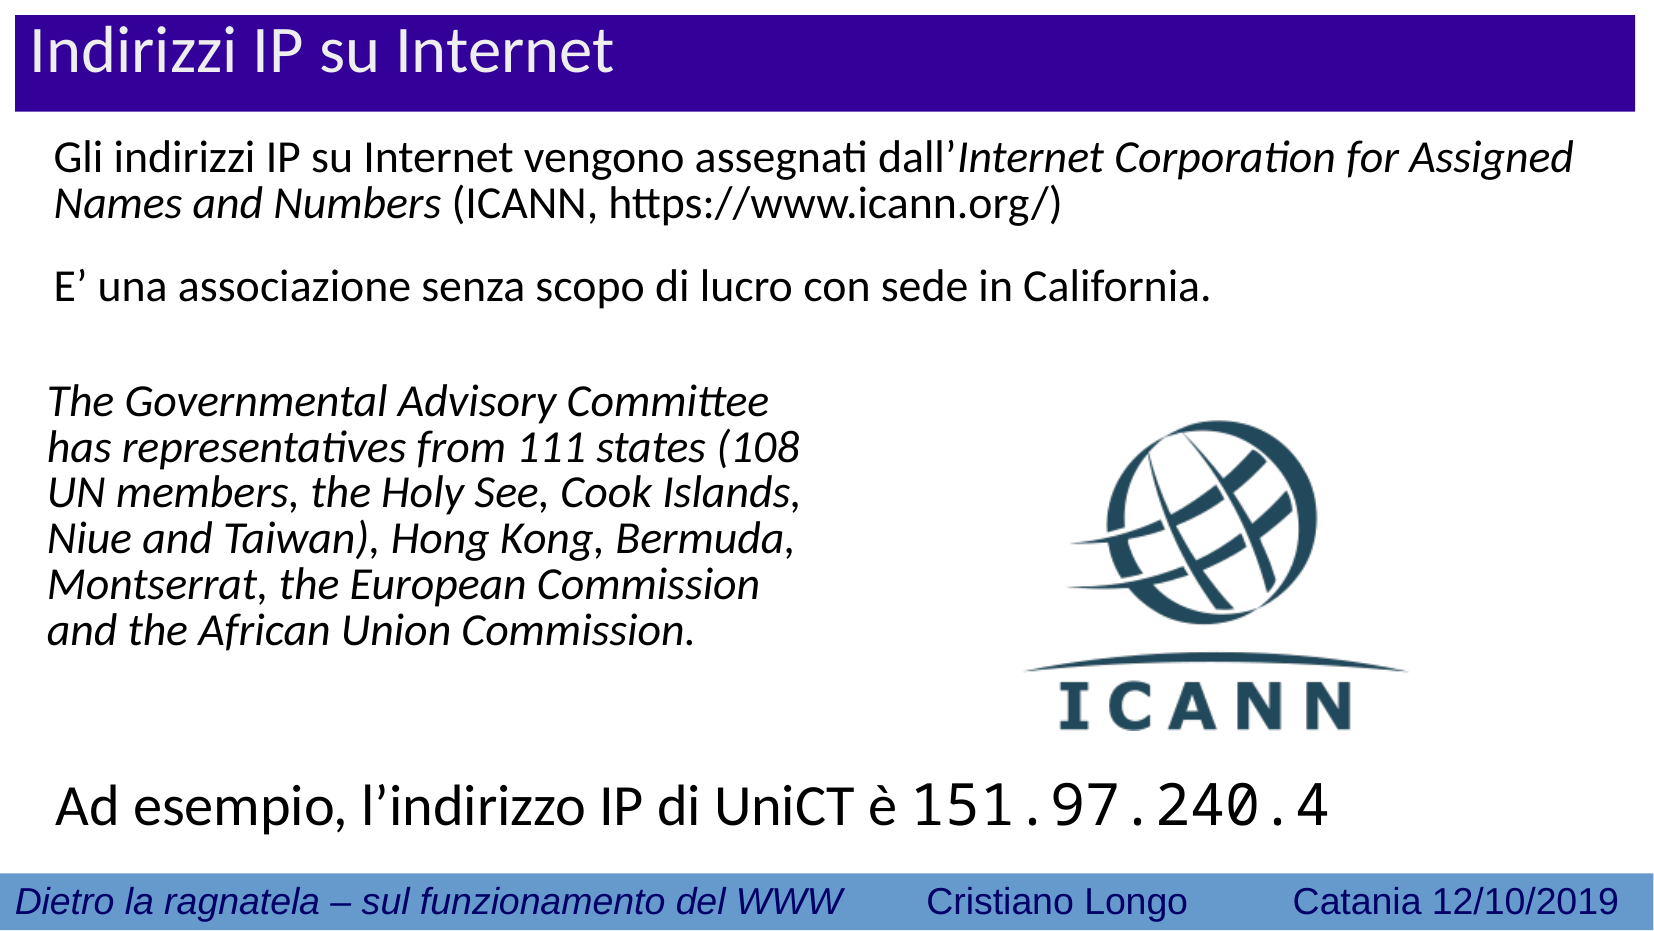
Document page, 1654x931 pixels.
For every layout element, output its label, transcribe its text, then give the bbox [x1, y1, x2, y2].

text_box Indirizzi IP su Internet [15, 15, 1636, 112]
picture [1022, 419, 1413, 731]
text_box Dietro la ragnatela – sul funzionamento del WWW Cristiano Longo Catania 12/10/2019 [0, 873, 1654, 931]
text_box The Governmental Advisory Committee has representatives from 111 states (108 UN members, the Holy See, Cook Islands, Niue and Taiwan), Hong Kong, Bermuda, Montserrat, the European Commission and the African Union Commission. [32, 374, 821, 739]
text_box Gli indirizzi IP su Internet vengono assegnati dall’Internet Corporation for Assigned Names and Numbers (ICANN, https://www.icann.org/) [38, 130, 1627, 238]
text_box E’ una associazione senza scopo di lucro con sede in California. [38, 259, 1627, 321]
text_box Ad esempio, l’indirizzo IP di UniCT è 151.97.240.4 [41, 755, 1346, 832]
